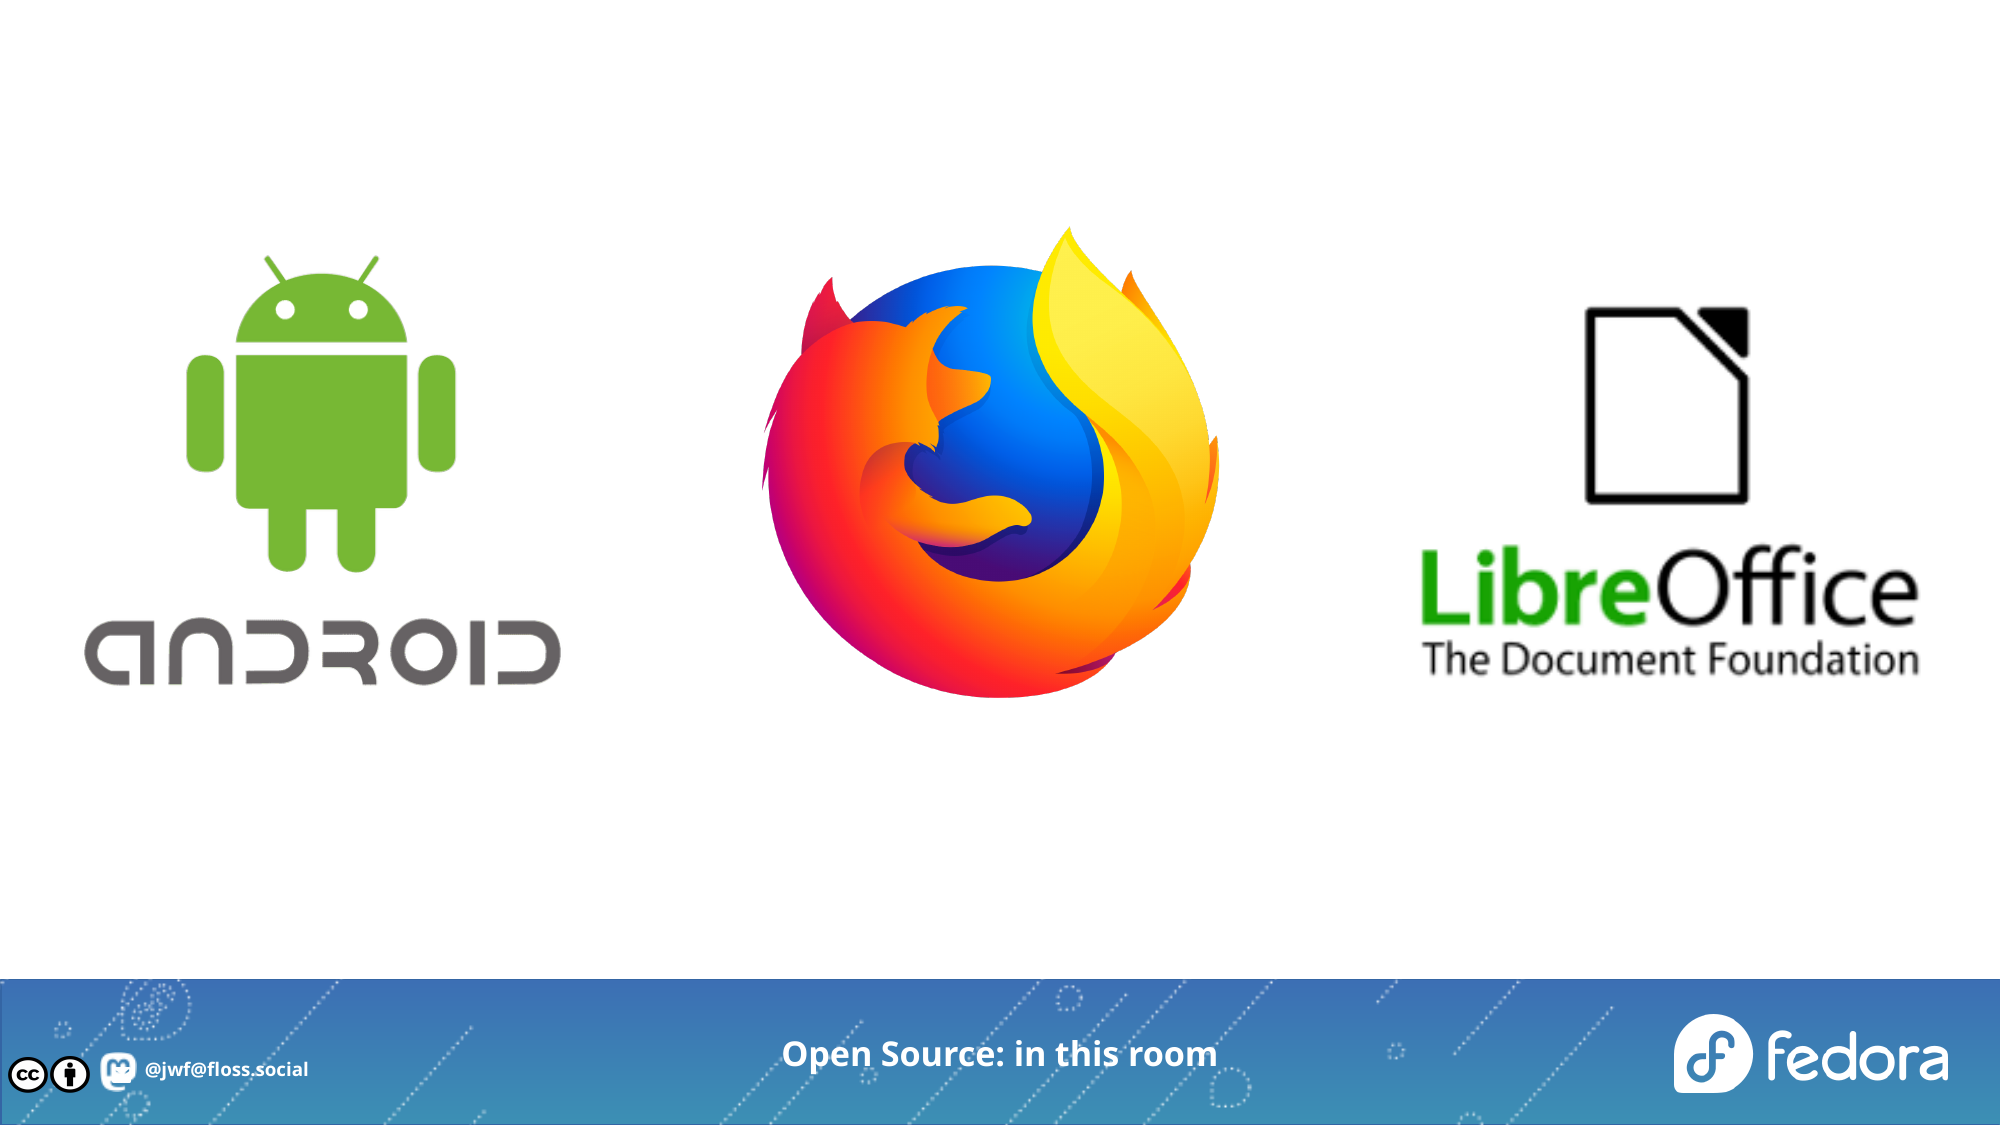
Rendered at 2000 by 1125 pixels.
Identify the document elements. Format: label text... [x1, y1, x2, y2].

subtitle Open Source: in this room [337, 1018, 1663, 1077]
picture [1674, 1014, 1948, 1093]
list @jwf@floss.social [135, 1047, 319, 1084]
picture [0, 211, 1936, 1125]
